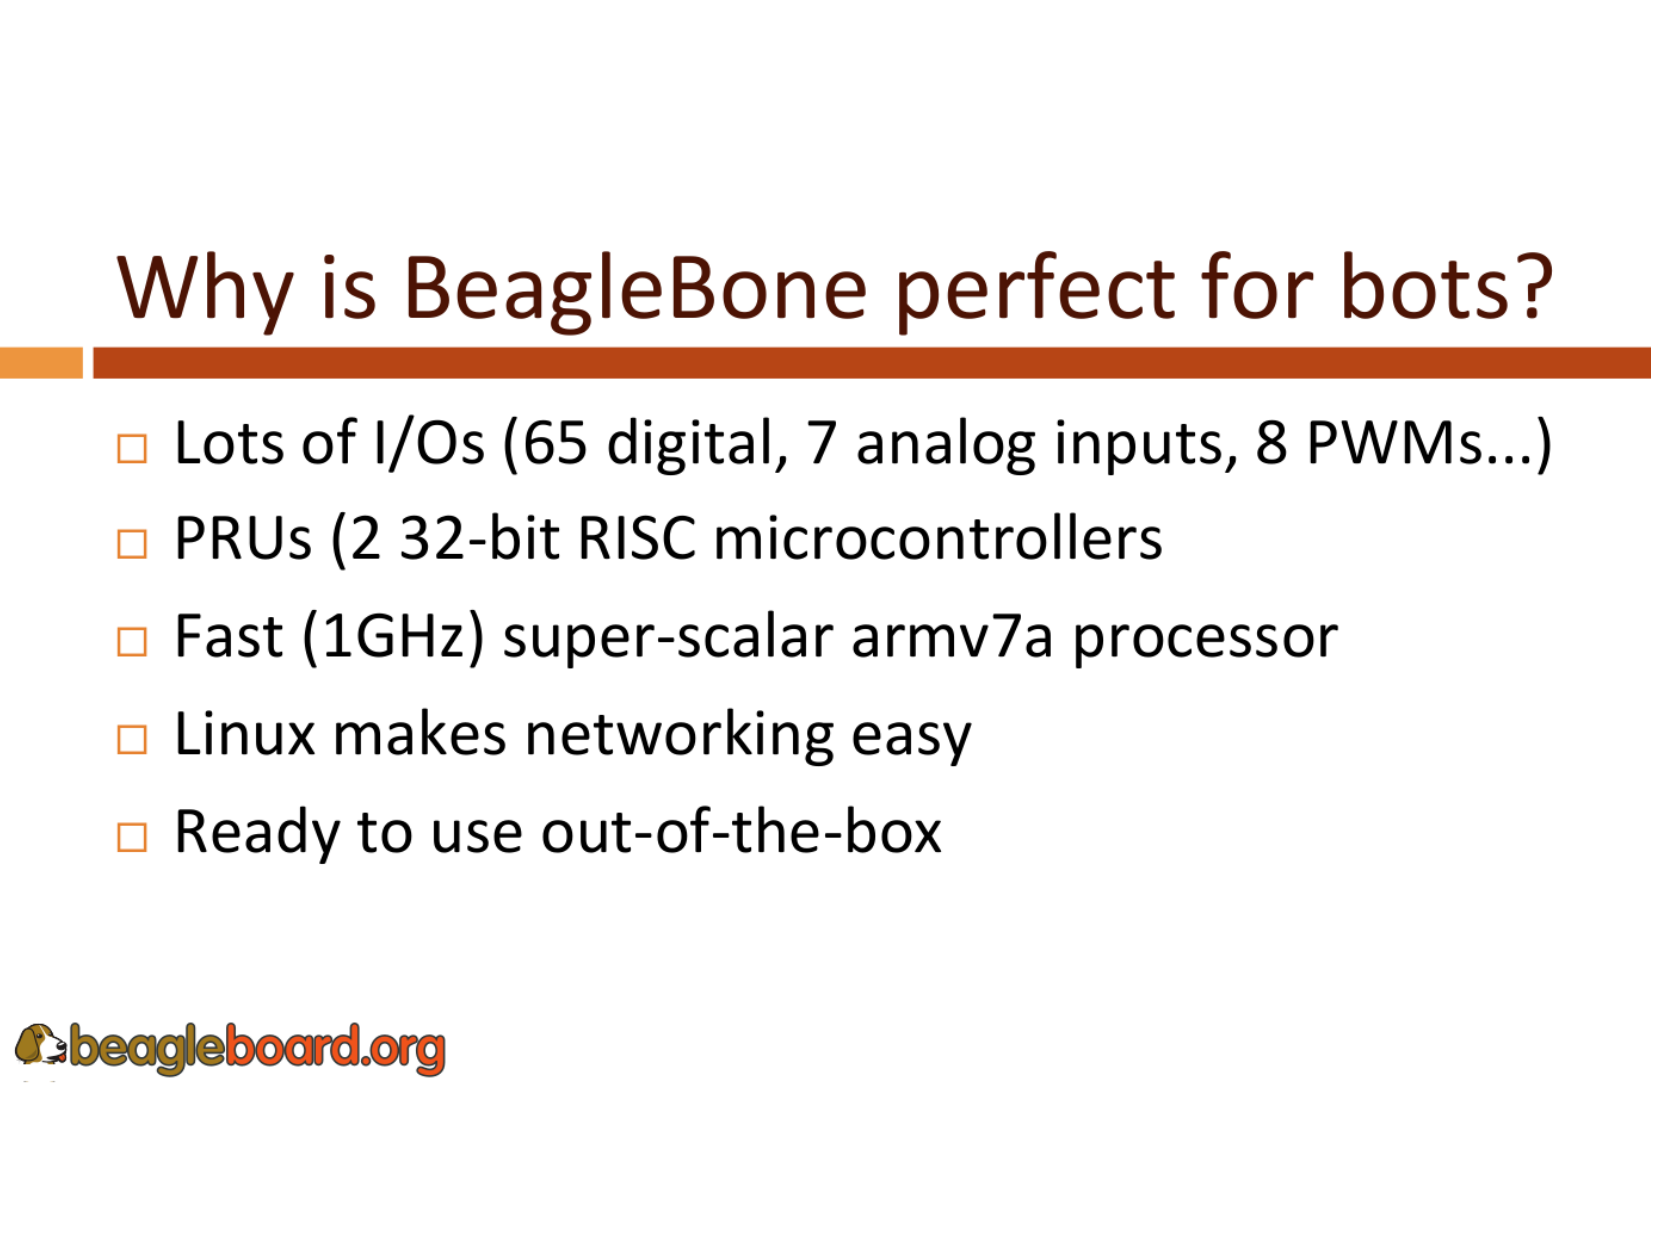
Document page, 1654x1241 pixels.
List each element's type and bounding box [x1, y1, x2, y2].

picture [0, 114, 1651, 1156]
